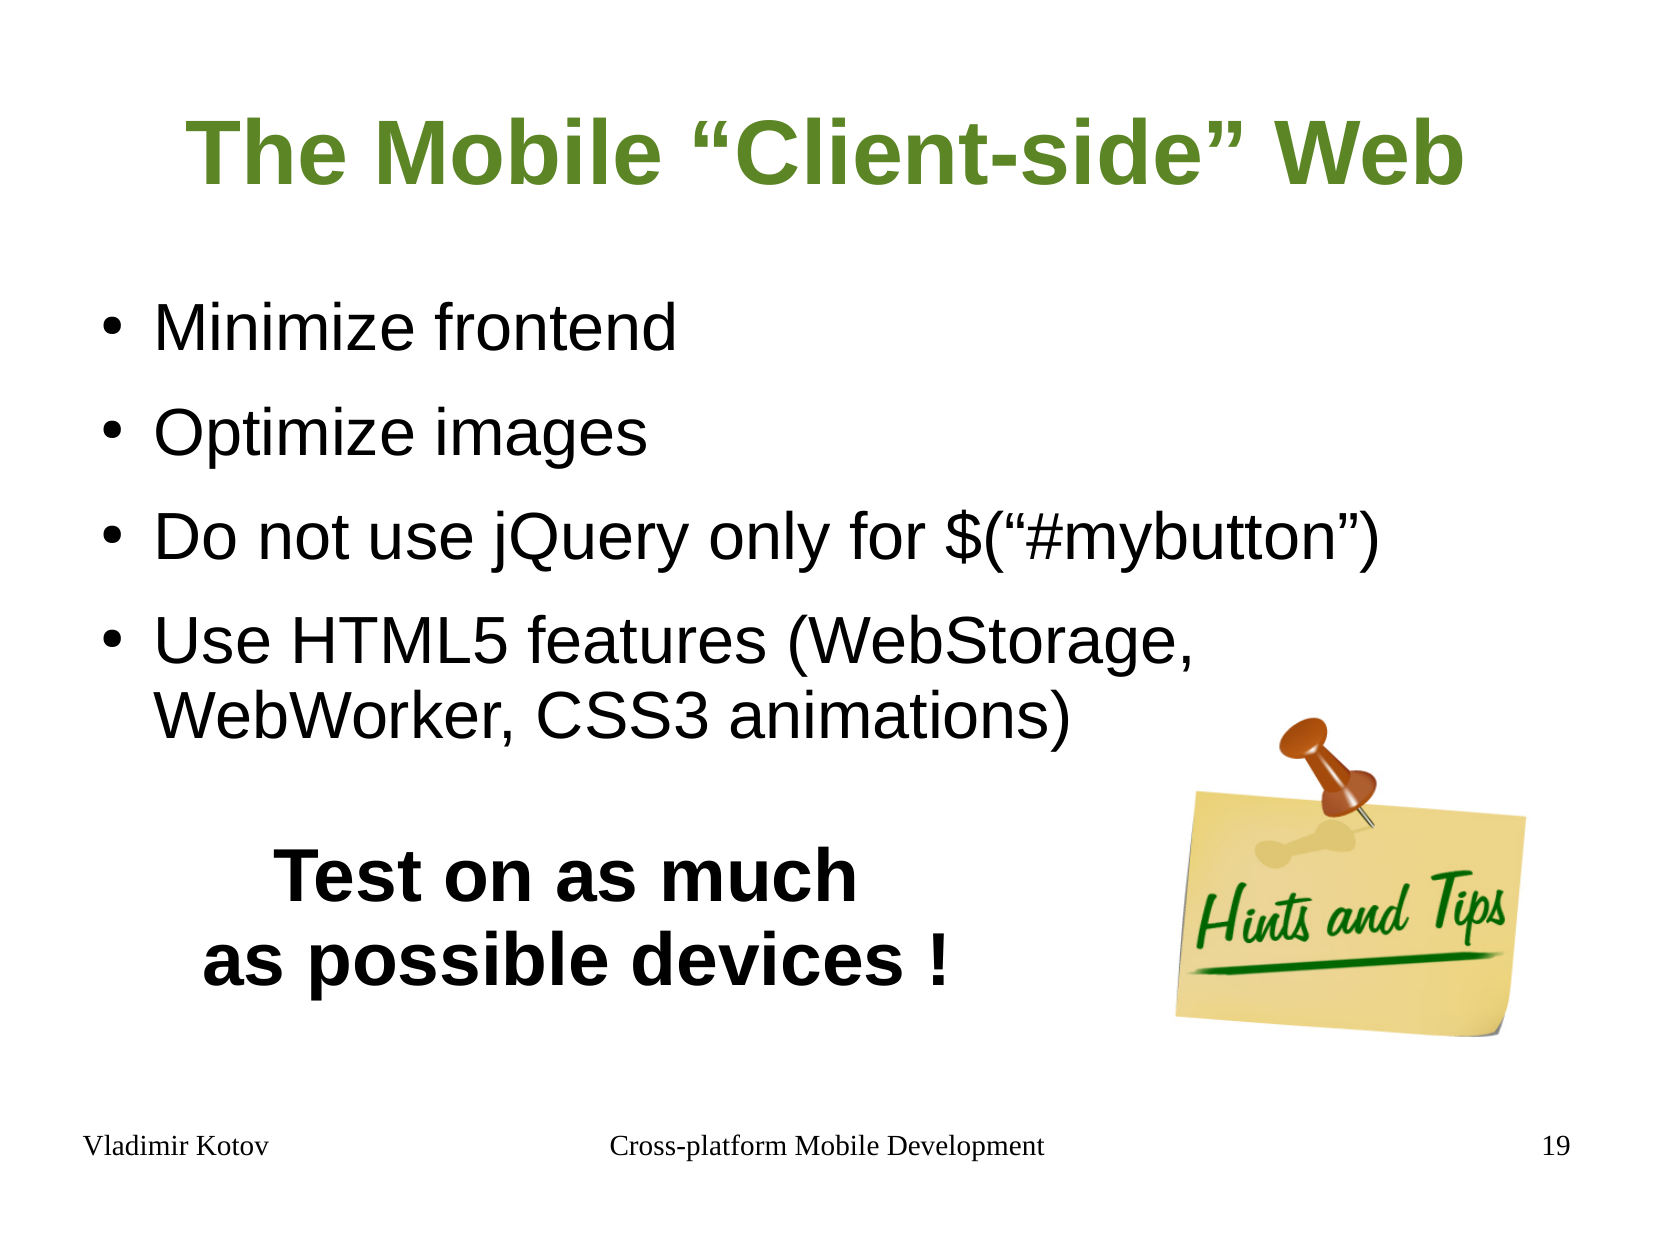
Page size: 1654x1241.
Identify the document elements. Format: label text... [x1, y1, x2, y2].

picture [1127, 703, 1569, 1121]
list Minimize frontend Optimize images Do not use jQuery only for $(“#mybutton”) Use HTML5 features (WebStorage, WebWorker, CSS3 animations) [82, 290, 1571, 1109]
title Test on as much as possible devices ! [91, 814, 1063, 1022]
title The Mobile “Client-side” Web [82, 49, 1571, 257]
